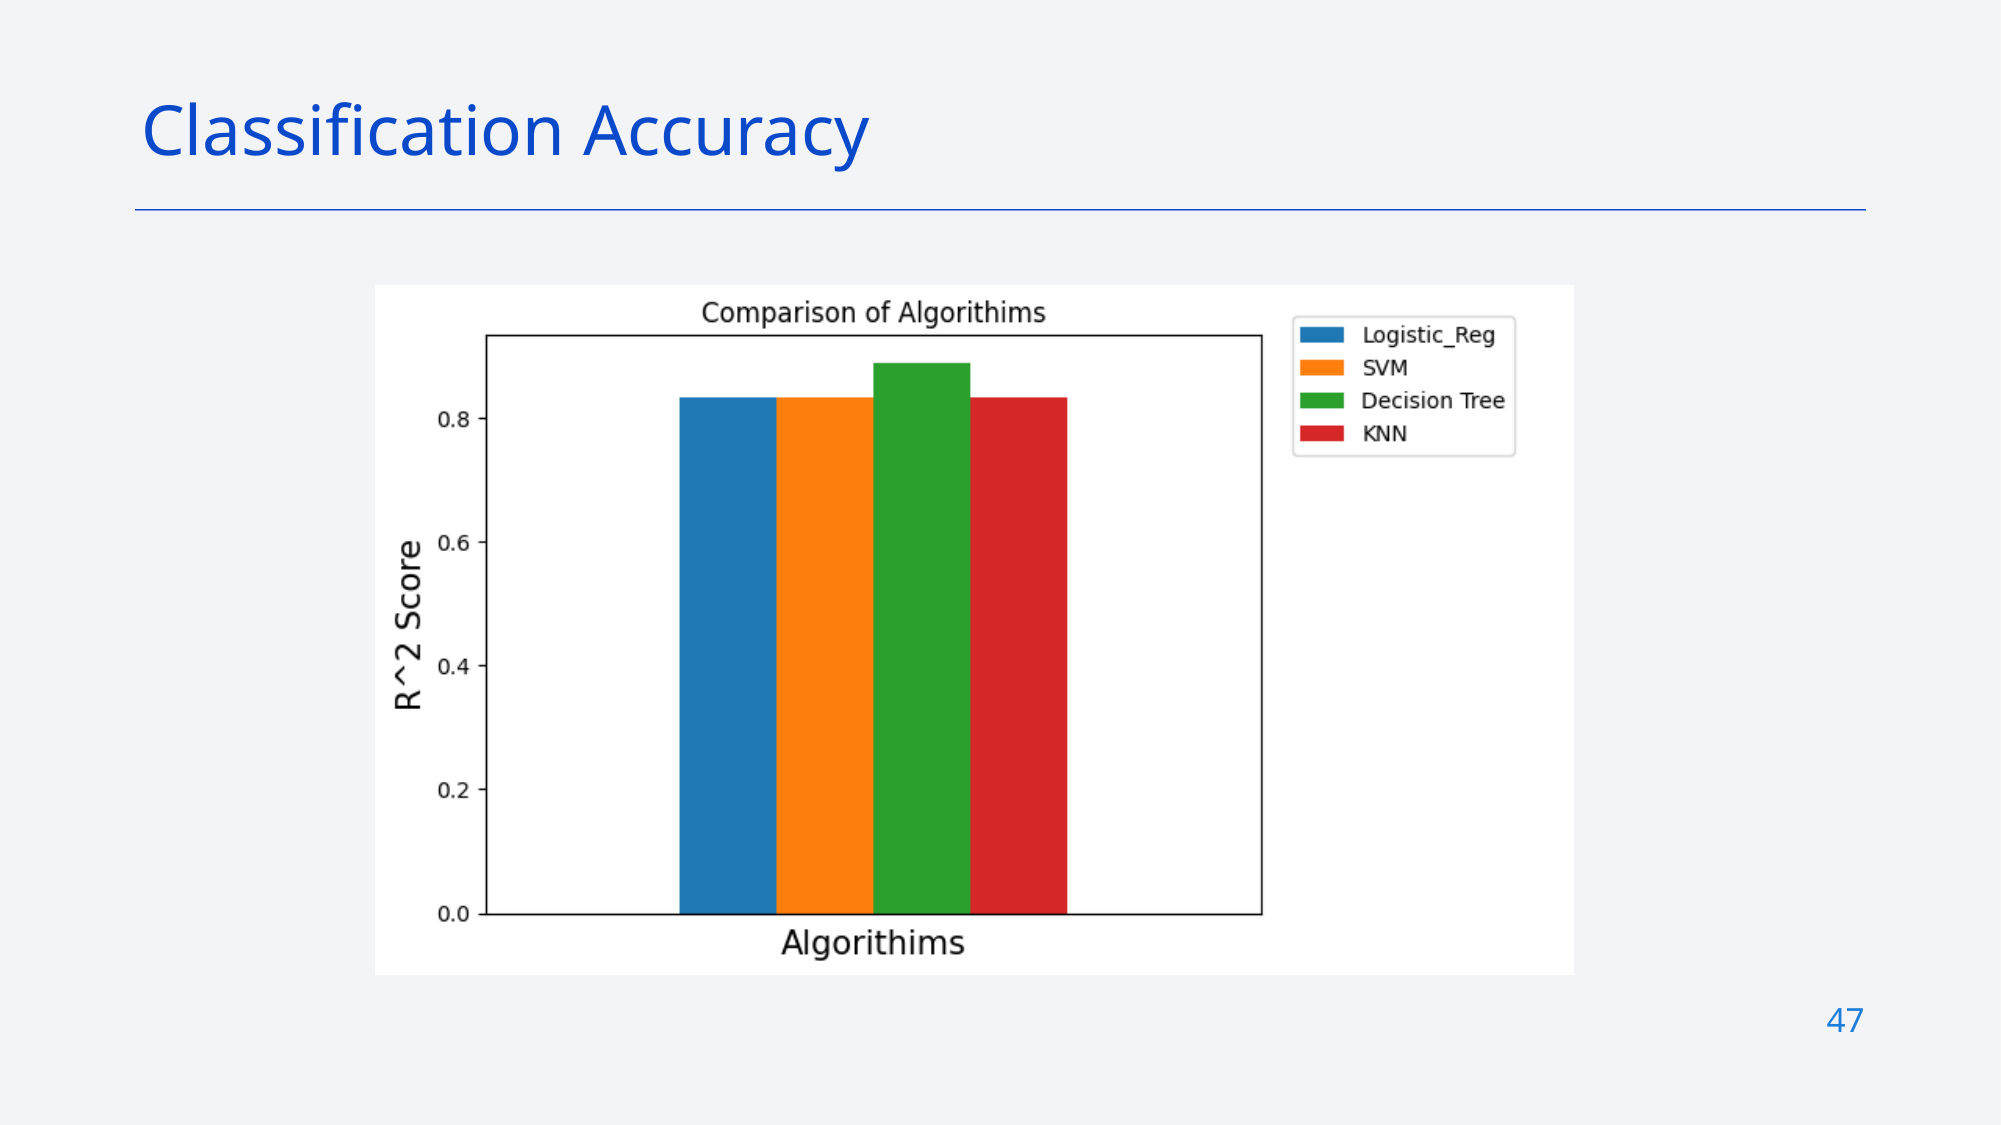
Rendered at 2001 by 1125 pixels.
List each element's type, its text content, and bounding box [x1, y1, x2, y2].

text_box Classification Accuracy [126, 88, 1852, 179]
picture [0, 0, 2001, 1125]
